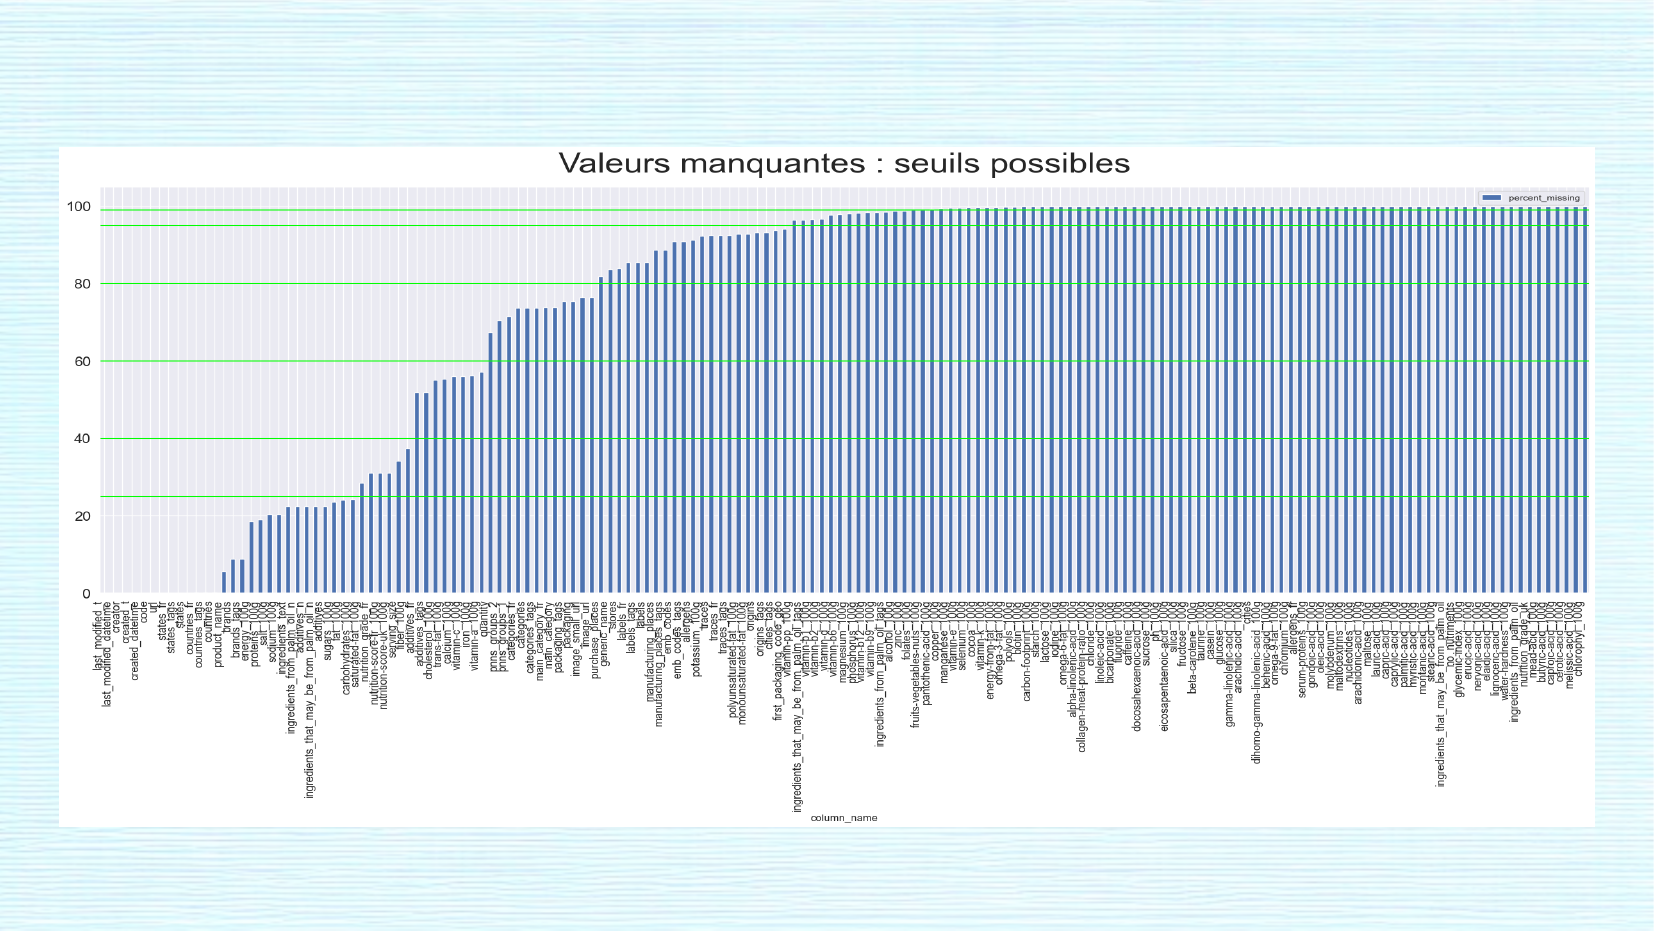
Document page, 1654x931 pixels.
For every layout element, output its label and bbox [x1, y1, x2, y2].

picture [59, 147, 1595, 827]
